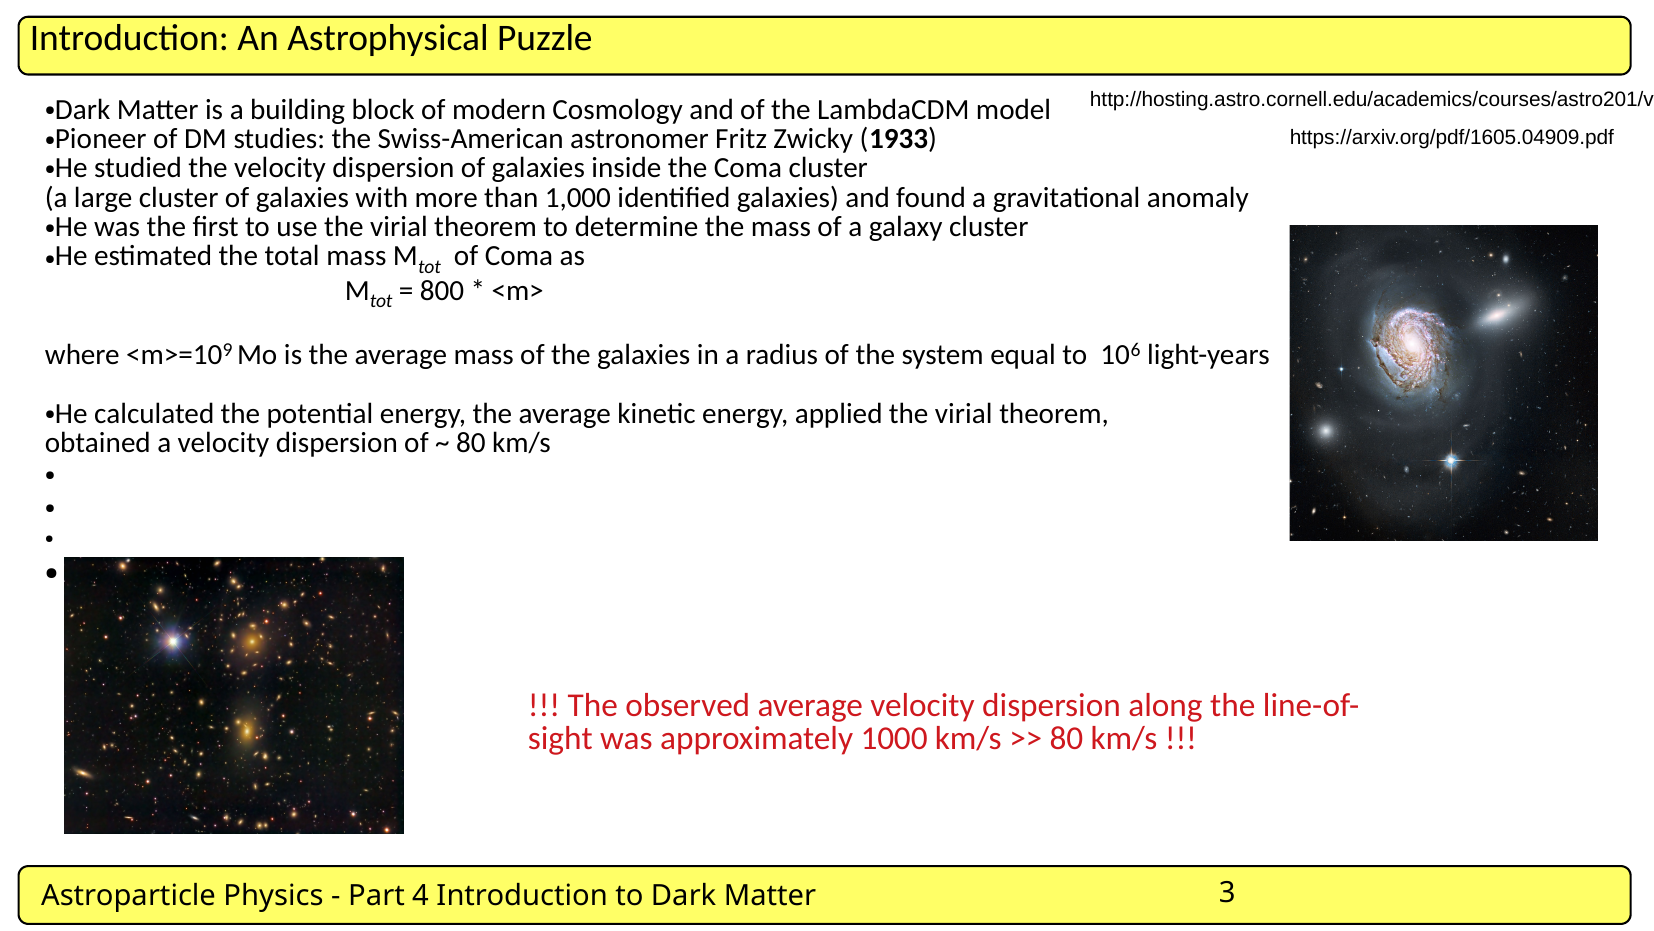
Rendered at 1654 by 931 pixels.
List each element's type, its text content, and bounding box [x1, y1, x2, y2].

text_box [1218, 873, 1604, 931]
text_box https://arxiv.org/pdf/1605.04909.pdf [1275, 119, 1630, 157]
picture [1289, 225, 1598, 541]
text_box Introduction: An Astrophysical Puzzle [15, 15, 615, 120]
picture [64, 558, 404, 834]
text_box http://hosting.astro.cornell.edu/academics/courses/astro201/vt.htm [1075, 80, 1654, 119]
text_box Astroparticle Physics - Part 4 Introduction to Dark Matter [40, 876, 939, 931]
text_box Dark Matter is a building block of modern Cosmology and of the LambdaCDM model Pioneer of DM studies: the Swiss-American astronomer Fritz Zwicky (1933) He studied the velocity dispersion of galaxies inside the Coma cluster (a large cluster of galaxies with more than 1,000 identified galaxies) and found a gravitational anomaly He was the first to use the virial theorem to determine the mass of a galaxy cluster He estimated the total mass Mtot of Coma as Mtot = 800 * <m> where <m>=109 Mo is the average mass of the galaxies in a radius of the system equal to 106 light-years He calculated the potential energy, the average kinetic energy, applied the virial theorem, obtained a velocity dispersion of ~ 80 km/s [30, 90, 1298, 721]
text_box !!! The observed average velocity dispersion along the line-of-sight was approximately 1000 km/s >> 80 km/s !!! [513, 684, 1433, 782]
